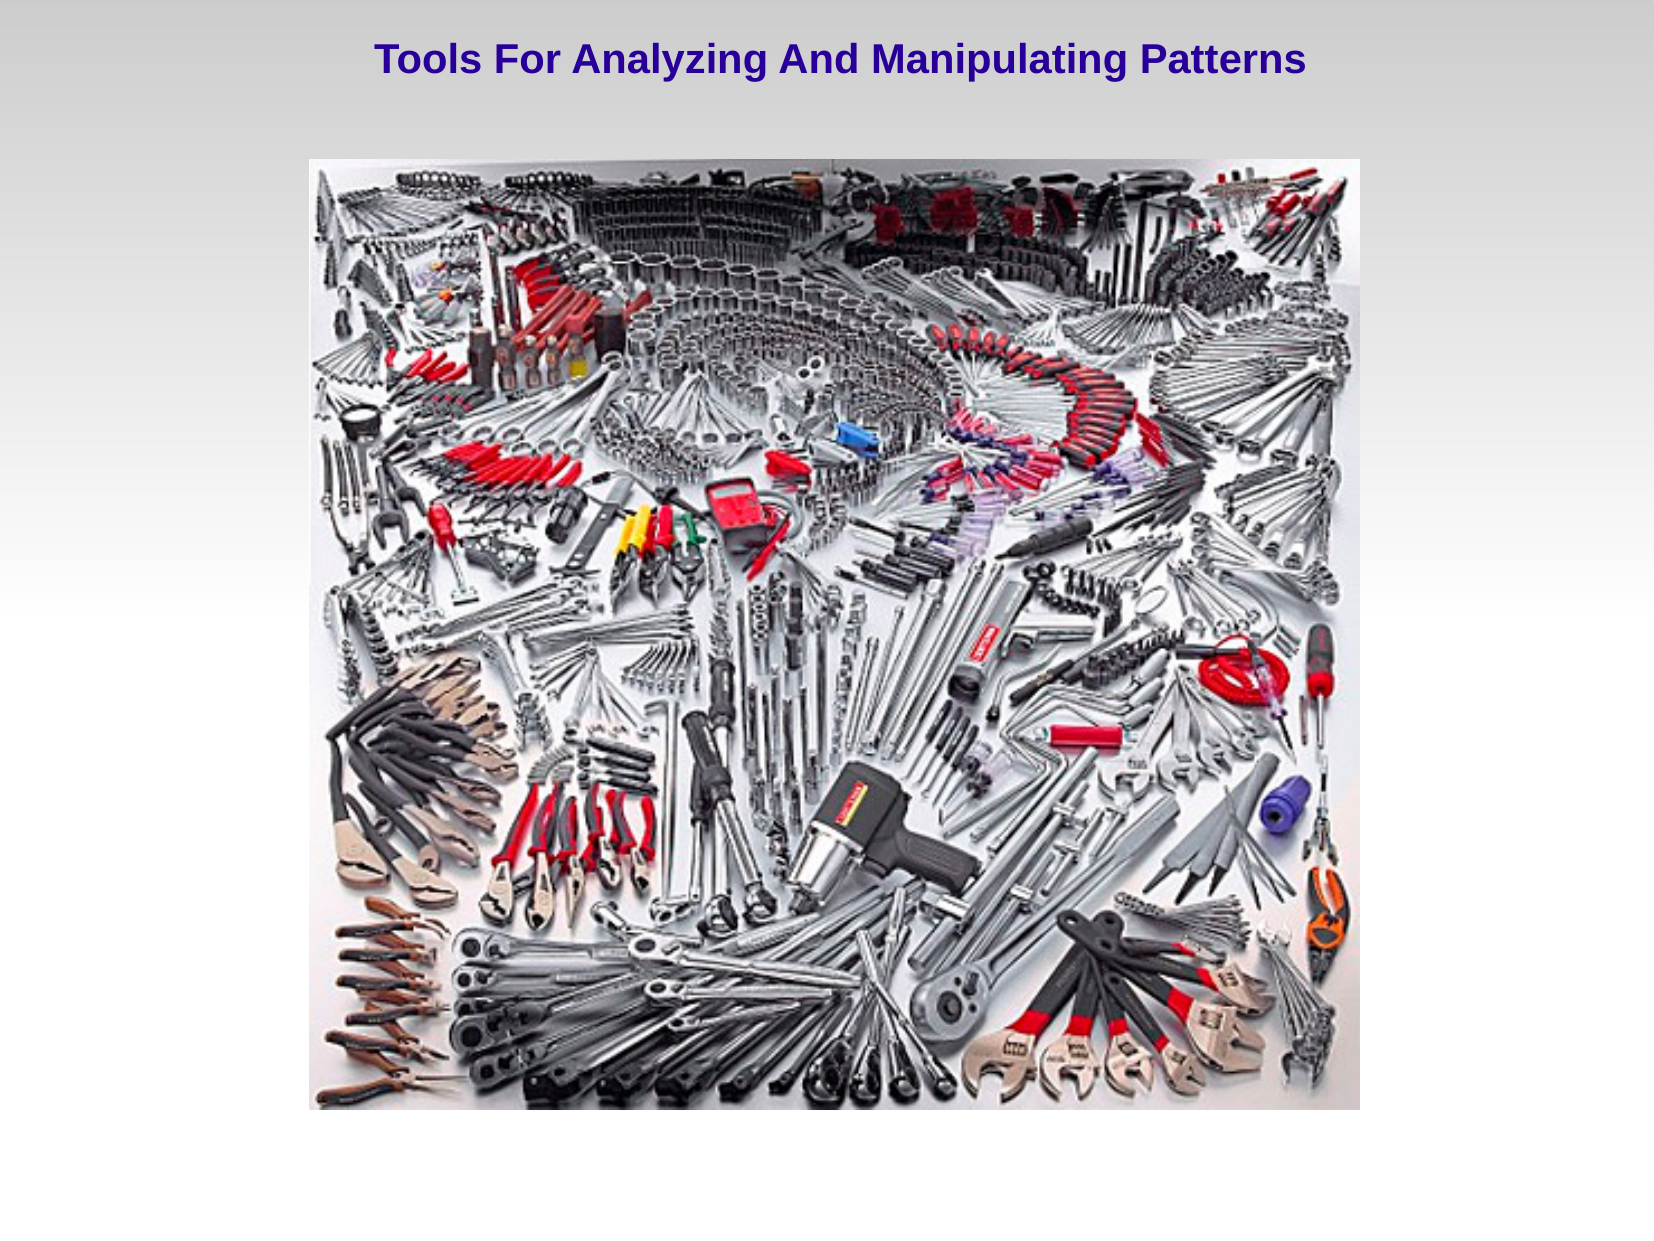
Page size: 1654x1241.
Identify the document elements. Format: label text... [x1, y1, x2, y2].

text_box Tools For Analyzing And Manipulating Patterns [288, 28, 1365, 98]
picture [309, 159, 1360, 1110]
